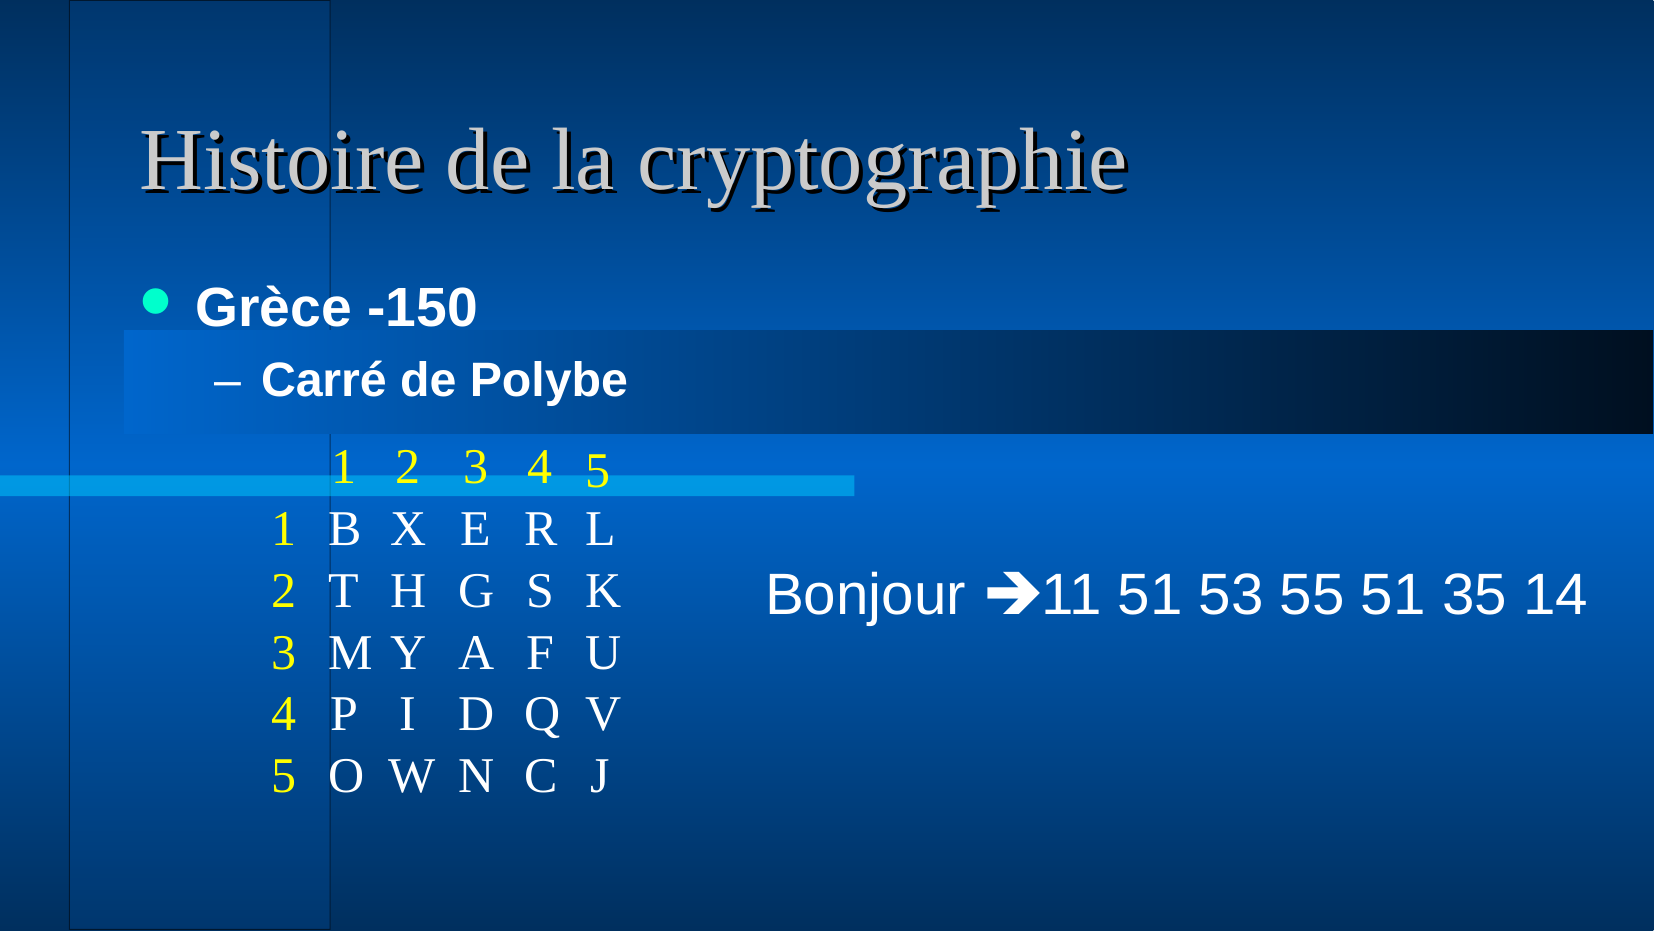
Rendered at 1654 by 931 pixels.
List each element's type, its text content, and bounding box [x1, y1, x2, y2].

text_box 2 [375, 435, 443, 498]
text_box 3 [253, 622, 314, 684]
text_box 5 [253, 745, 314, 807]
text_box S [511, 560, 571, 622]
text_box C [511, 745, 571, 807]
text_box 3 [443, 435, 511, 498]
text_box K [571, 560, 631, 622]
list Grèce -150 Carré de Polybe [124, 268, 1530, 827]
text_box A [443, 622, 511, 684]
text_box F [511, 622, 571, 684]
text_box R [511, 498, 571, 560]
text_box B [314, 498, 375, 560]
text_box Y [375, 622, 443, 684]
text_box 1 [253, 497, 314, 560]
text_box V [571, 684, 631, 745]
text_box P [314, 684, 375, 745]
title Histoire de la cryptographie [124, 82, 1530, 238]
text_box G [443, 560, 511, 622]
text_box U [571, 622, 631, 684]
text_box O [314, 745, 375, 807]
text_box Bonjour 11 51 53 55 51 35 14 [750, 553, 1622, 635]
text_box X [375, 498, 443, 560]
text_box T [314, 560, 375, 622]
text_box E [443, 498, 511, 560]
text_box 4 [511, 435, 571, 498]
text_box H [375, 560, 443, 622]
text_box W [375, 745, 443, 807]
text_box N [443, 745, 511, 807]
text_box L [571, 498, 631, 560]
text_box I [375, 684, 443, 745]
text_box Q [511, 684, 571, 745]
text_box 2 [253, 560, 314, 622]
text_box J [571, 745, 631, 807]
text_box 5 [571, 435, 631, 498]
text_box M [314, 622, 375, 684]
text_box 4 [253, 684, 314, 745]
text_box D [443, 684, 511, 745]
text_box 1 [313, 435, 375, 498]
